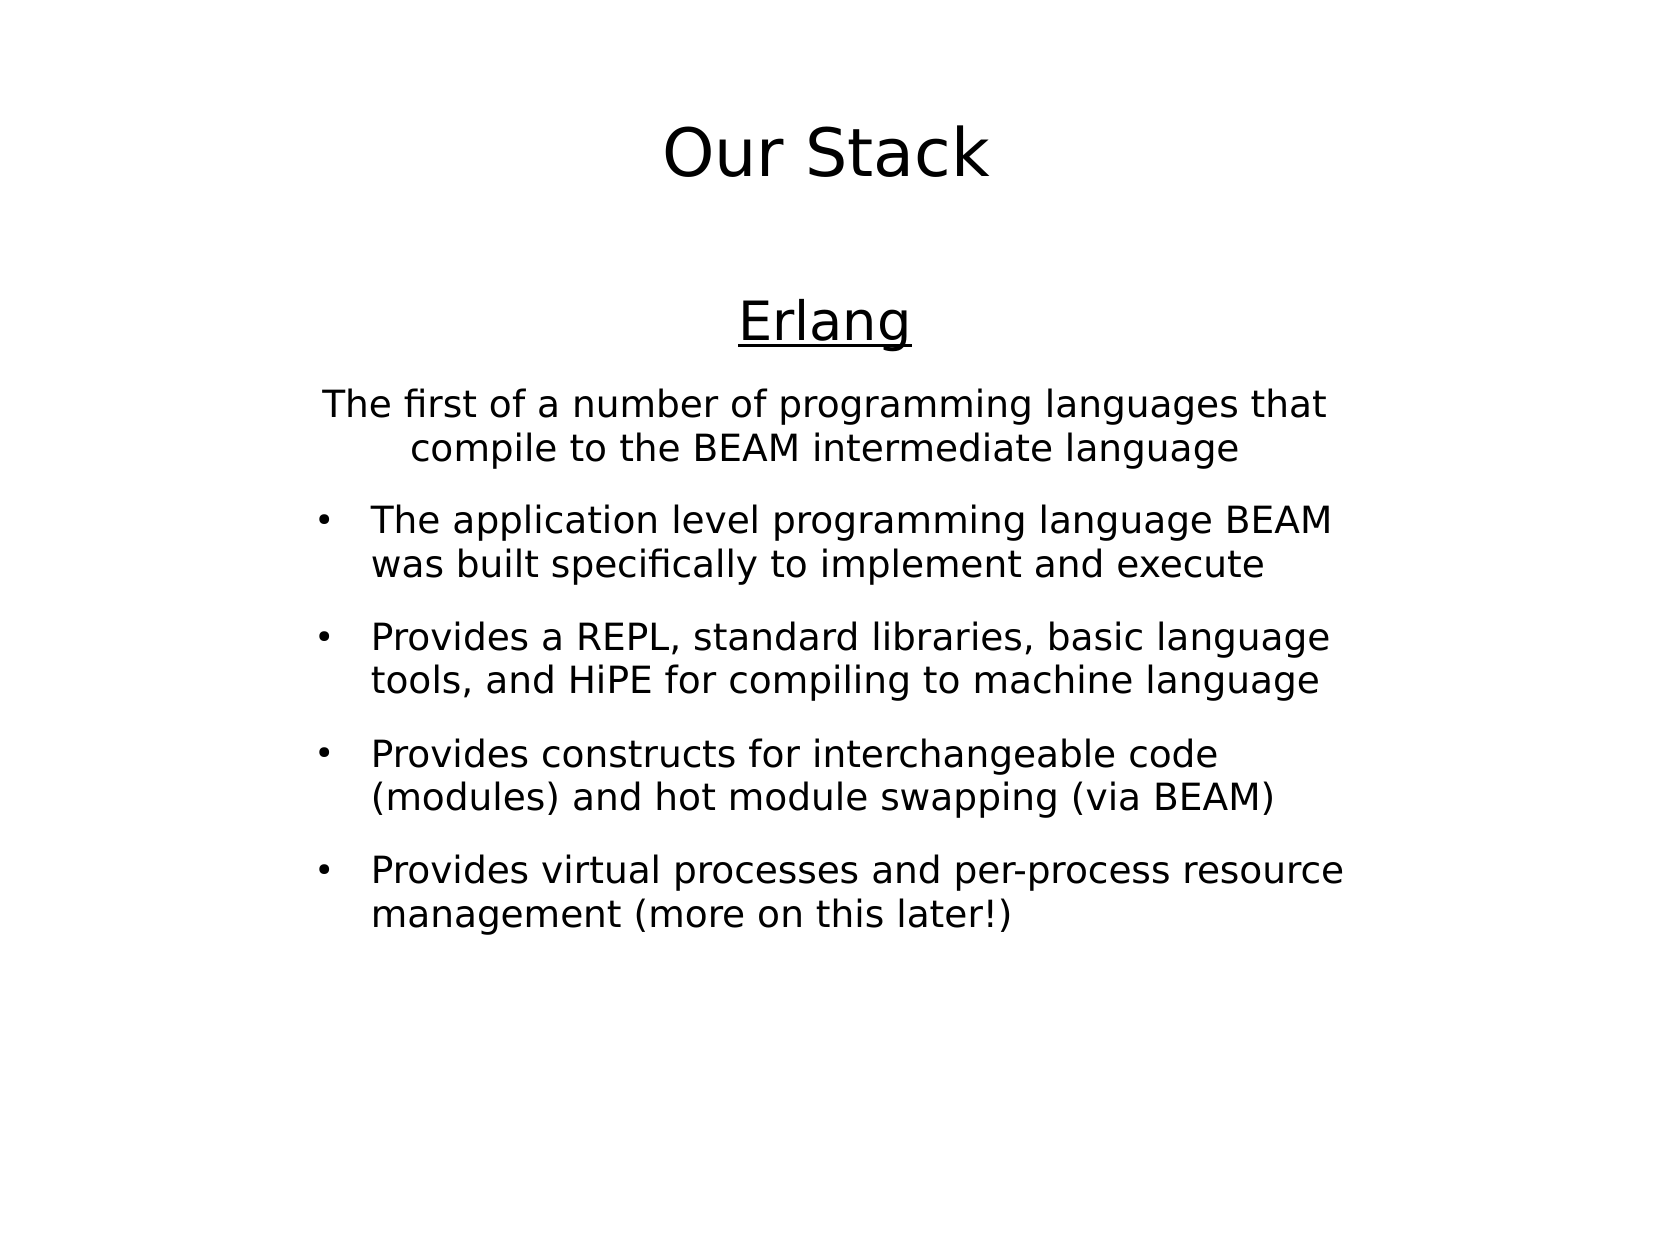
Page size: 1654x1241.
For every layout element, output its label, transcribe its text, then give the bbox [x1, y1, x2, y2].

list Erlang The first of a number of programming languages that compile to the BEAM intermediate language The application level programming language BEAM was built specifically to implement and execute Provides a REPL, standard libraries, basic language tools, and HiPE for compiling to machine language Provides constructs for interchangeable code (modules) and hot module swapping (via BEAM) Provides virtual processes and per-process resource management (more on this later!) [300, 290, 1351, 1201]
title Our Stack [82, 49, 1571, 257]
